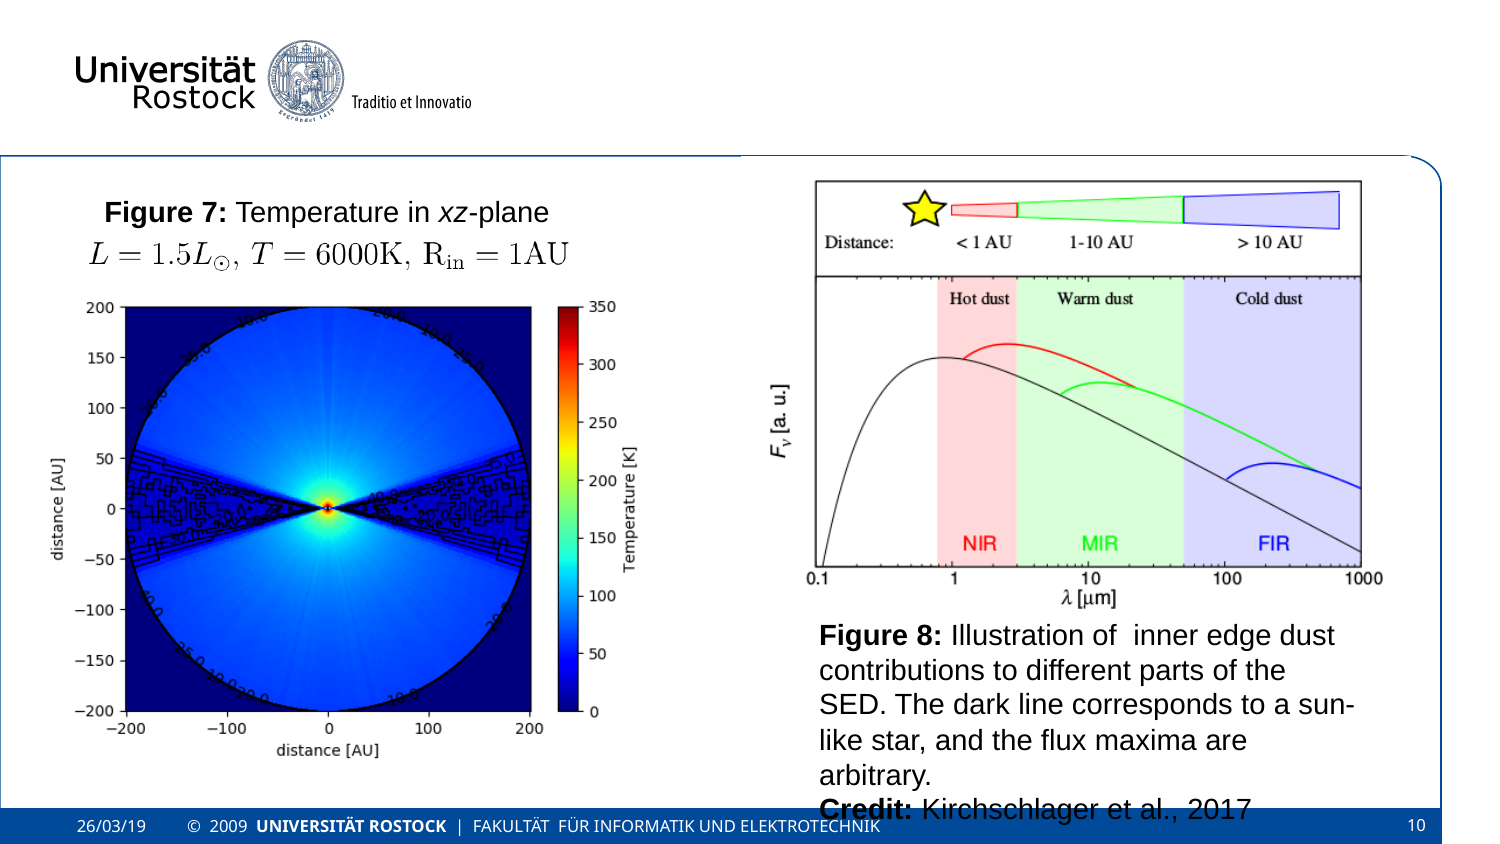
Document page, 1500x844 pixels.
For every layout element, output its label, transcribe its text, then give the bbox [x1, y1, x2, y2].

picture [741, 156, 1411, 610]
text_box © 2009 UNIVERSITÄT ROSTOCK | FAKULTÄT FÜR INFORMATIK UND ELEKTROTECHNIK [186, 808, 1366, 844]
text_box Figure 8: Illustration of inner edge dust contributions to different parts of the SED. The dark line corresponds to a sun-like star, and the flux maxima are arbitrary. Credit: Kirchschlager et al., 2017 [804, 600, 1378, 797]
text_box <number> [1366, 808, 1442, 844]
picture [40, 300, 654, 769]
picture [76, 228, 609, 288]
text_box 26/03/19 [76, 808, 186, 844]
text_box Figure 7: Temperature in xz-plane [89, 178, 582, 229]
picture [76, 40, 471, 122]
